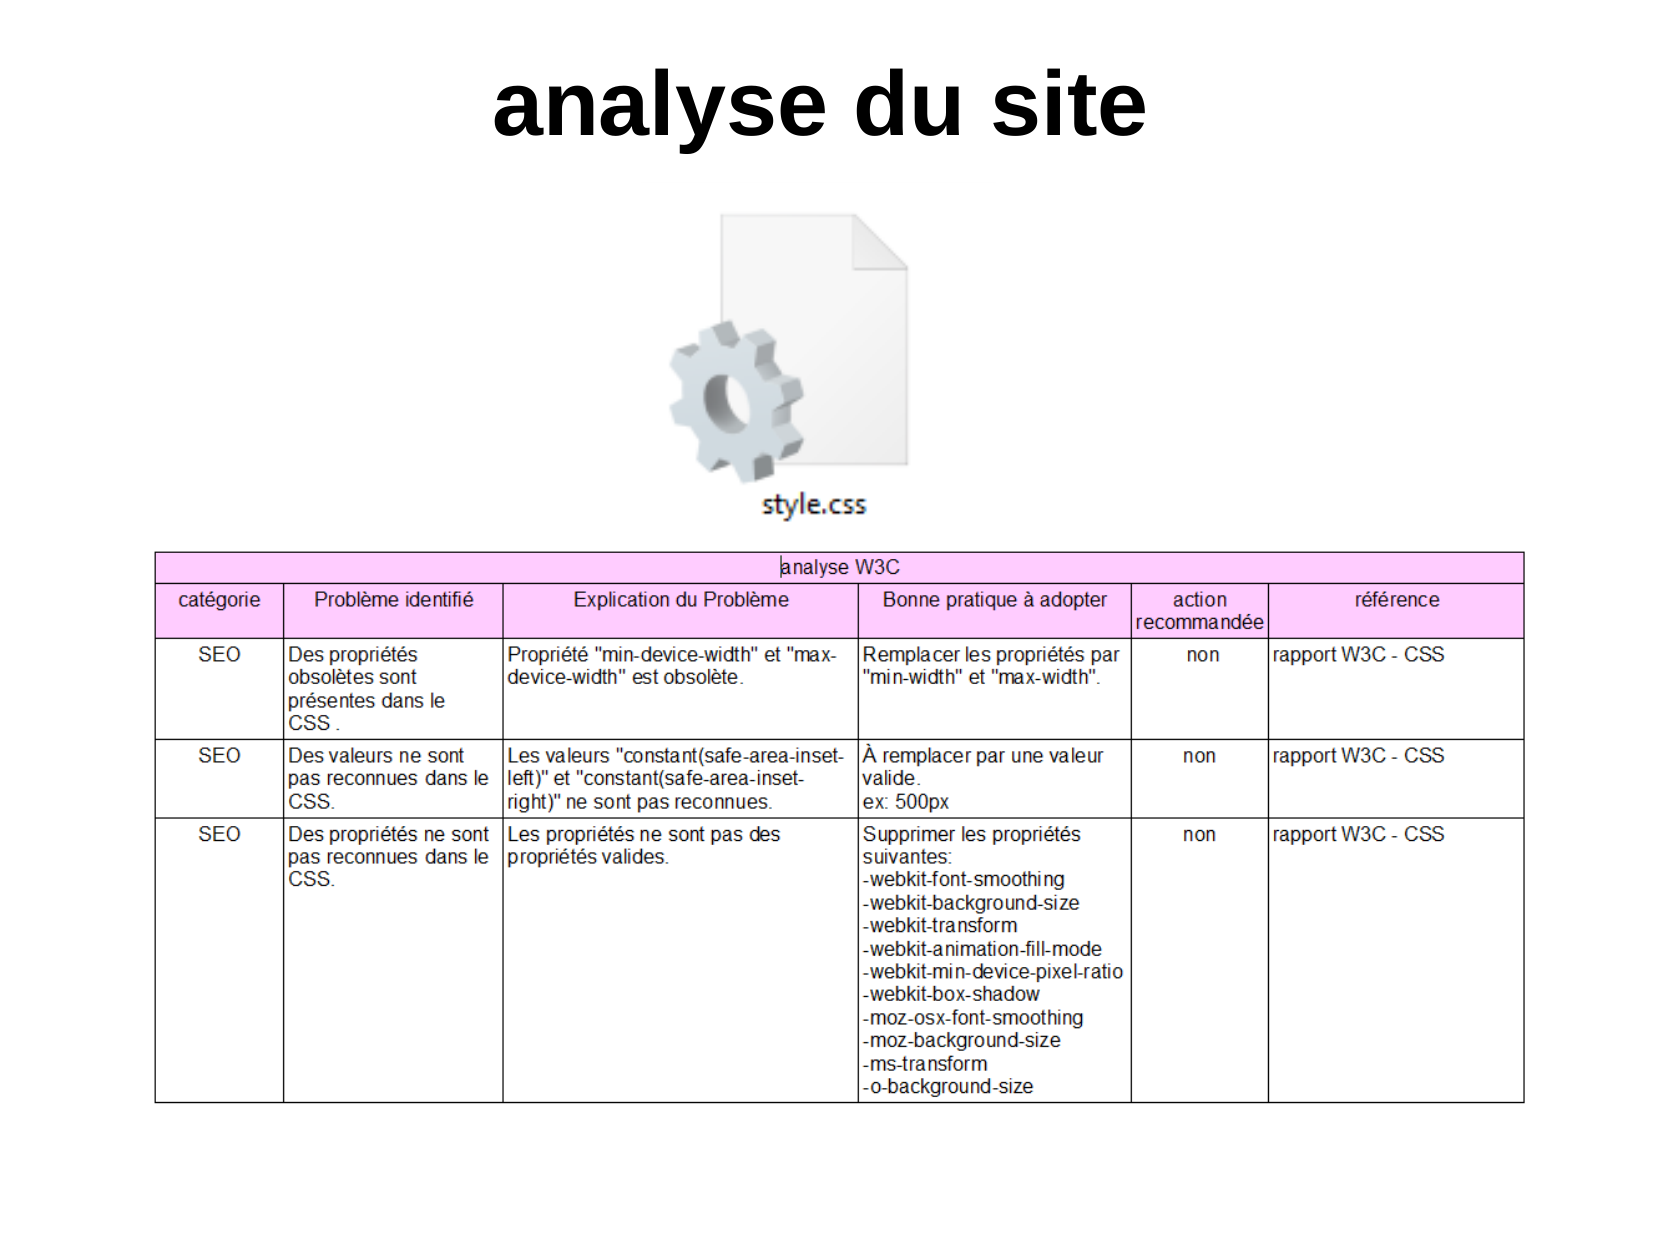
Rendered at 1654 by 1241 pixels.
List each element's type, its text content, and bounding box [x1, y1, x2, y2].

picture [141, 208, 1536, 1117]
title analyse du site [76, 0, 1565, 208]
